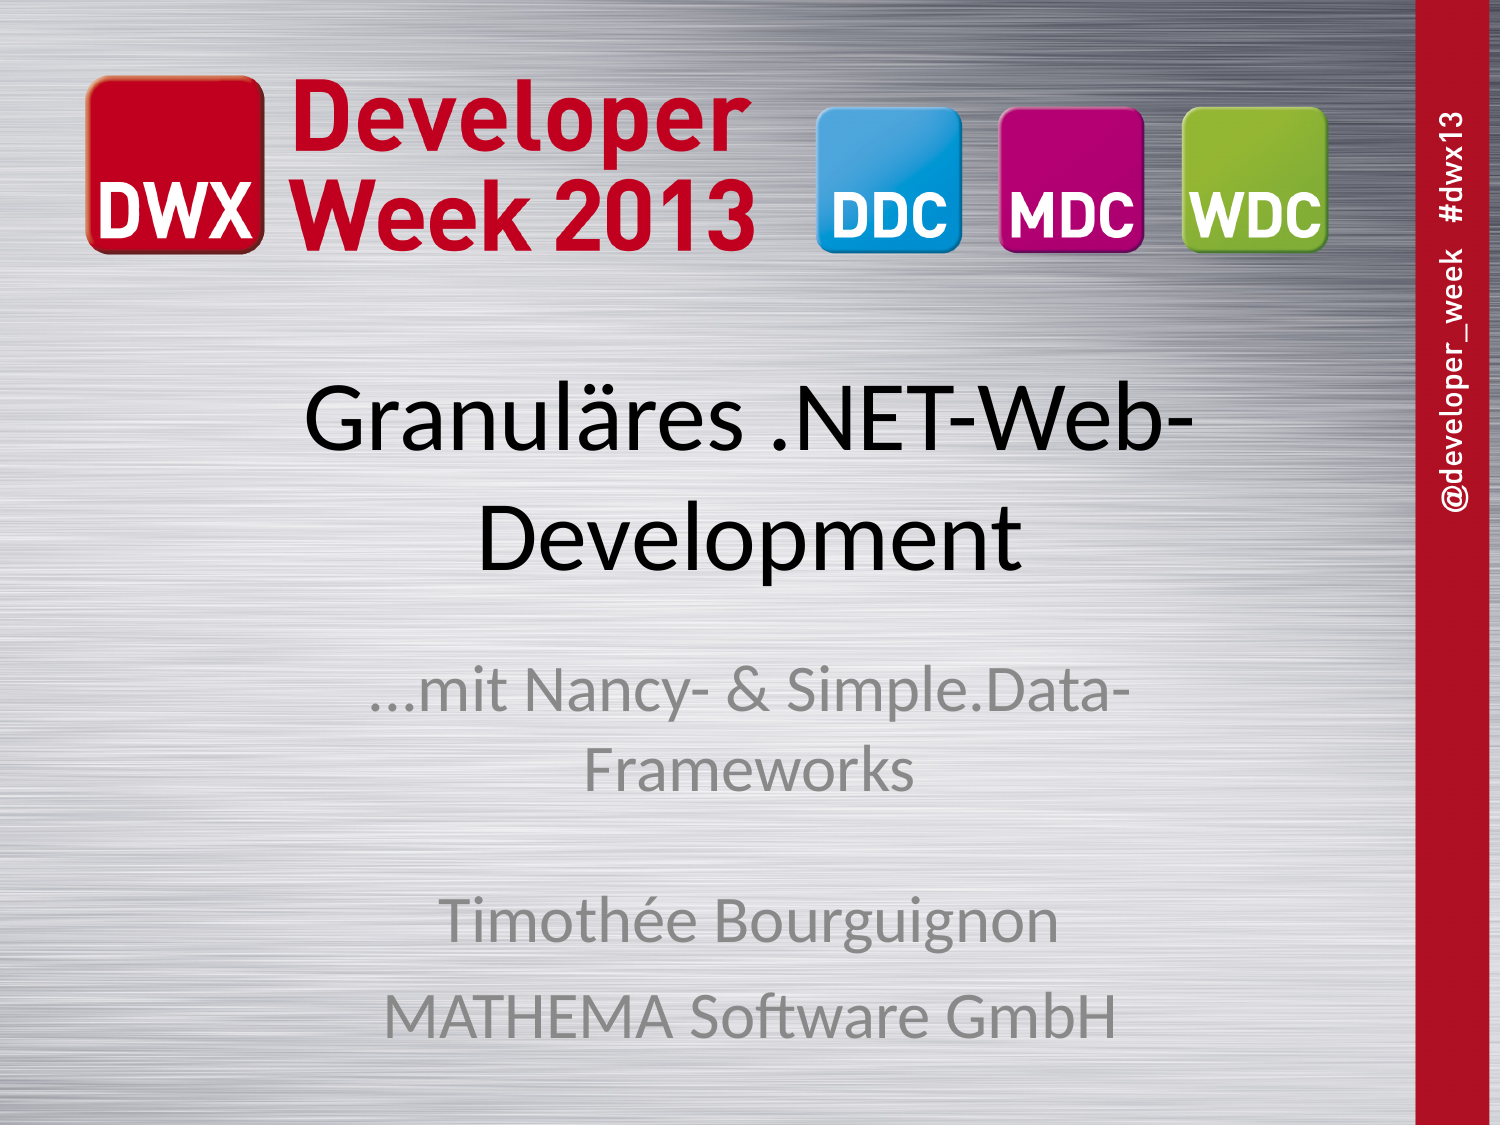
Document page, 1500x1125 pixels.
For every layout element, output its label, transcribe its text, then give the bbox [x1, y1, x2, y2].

text_box ...mit Nancy- & Simple.Data- Frameworks Timothée Bourguignon MATHEMA Software GmbH [225, 637, 1276, 1060]
title Granuläres .NET-Web-Development [112, 342, 1388, 598]
picture [0, 0, 1500, 1125]
